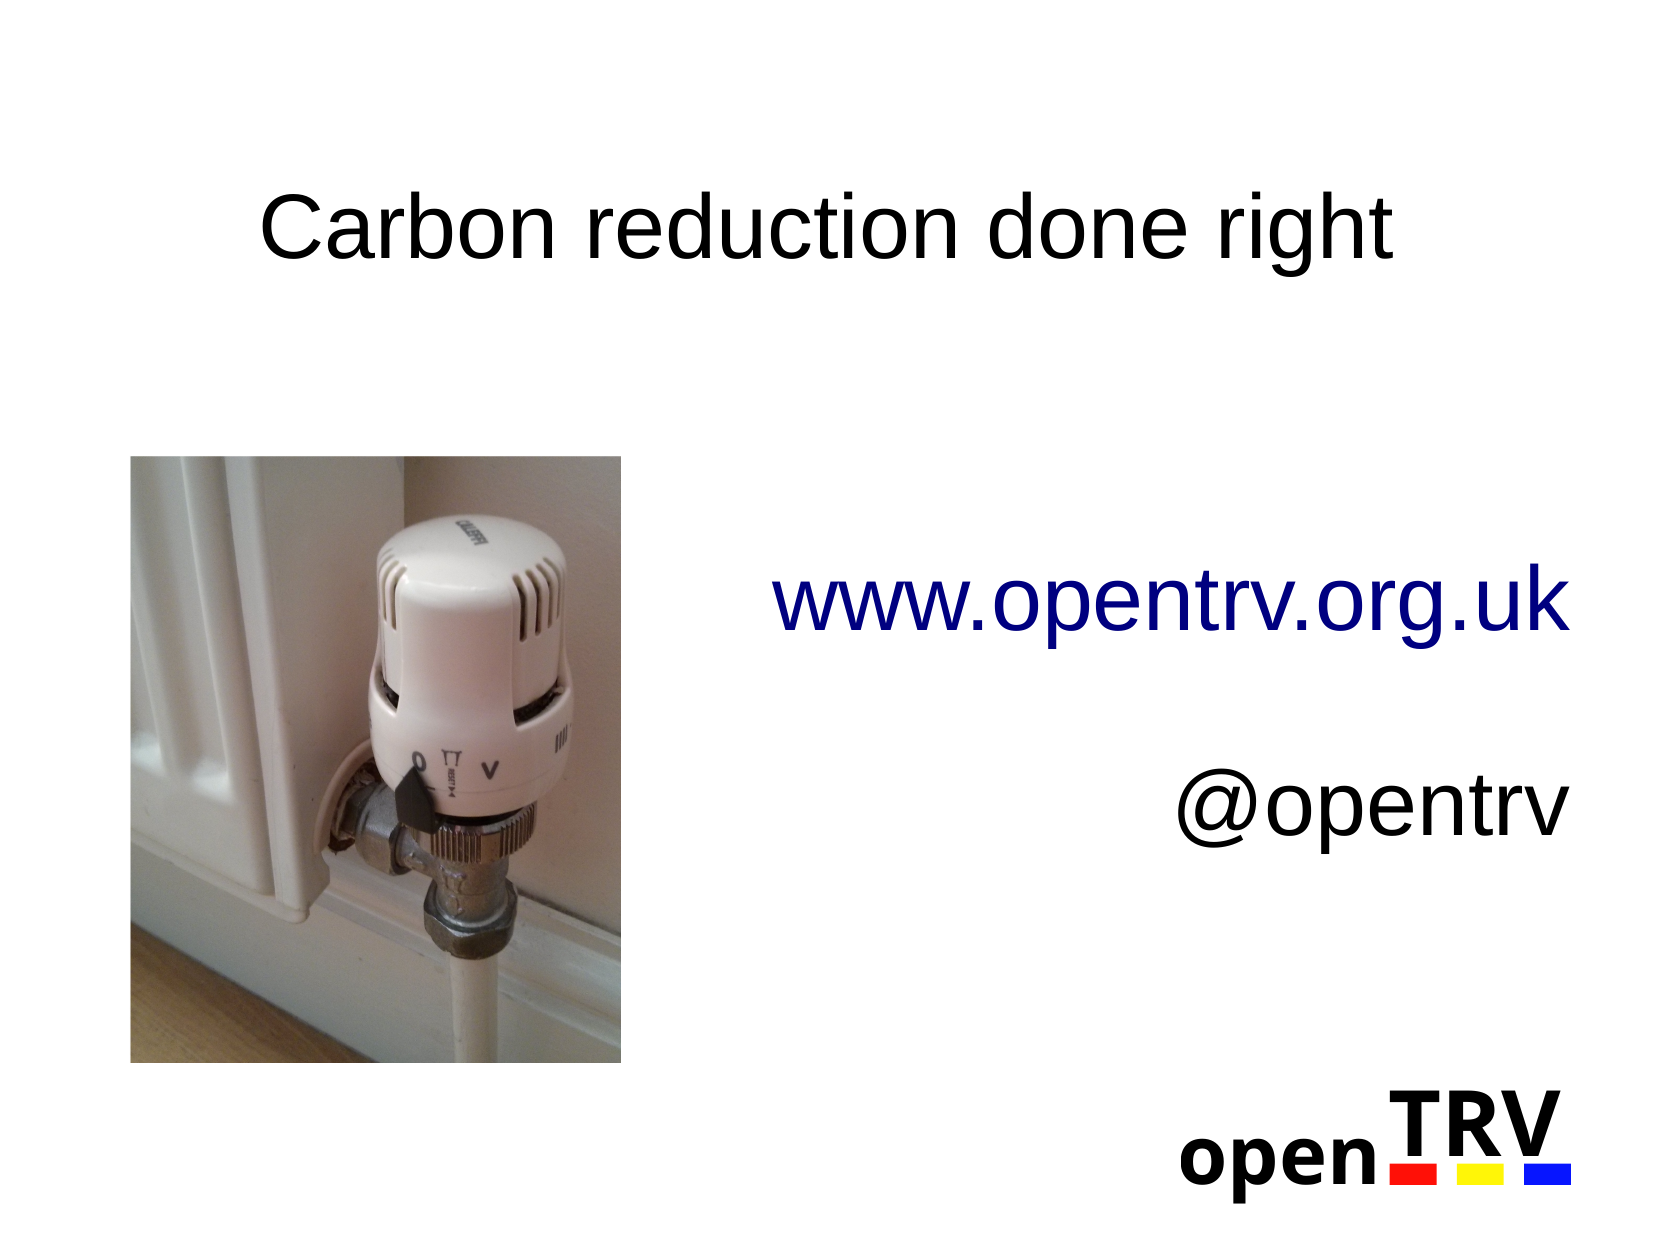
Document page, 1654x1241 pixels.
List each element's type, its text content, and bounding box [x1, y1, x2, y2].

picture [129, 455, 621, 1063]
title Carbon reduction done right [82, 123, 1571, 290]
subtitle www.opentrv.org.uk @opentrv [82, 290, 1571, 1010]
